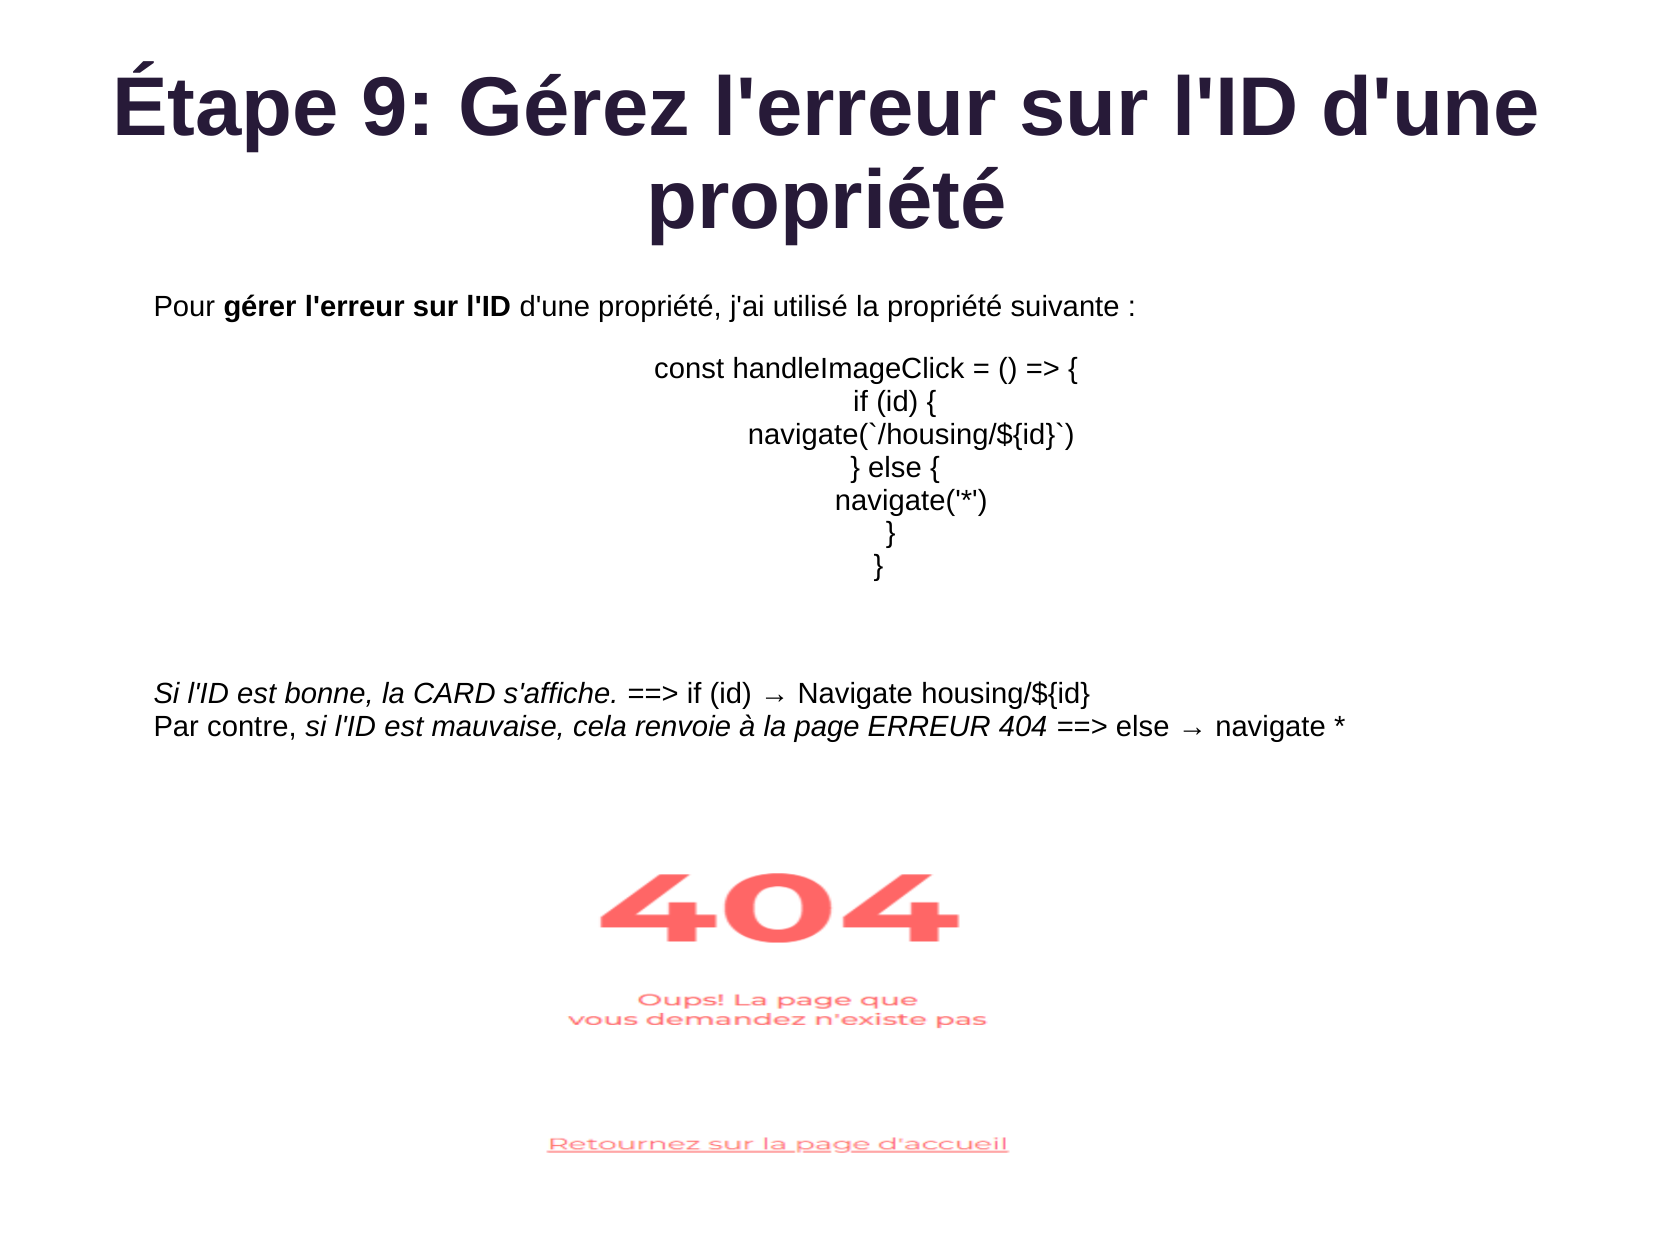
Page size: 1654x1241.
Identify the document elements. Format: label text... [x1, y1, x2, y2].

title Étape 9: Gérez l'erreur sur l'ID d'une propriété [82, 49, 1571, 257]
list Pour gérer l'erreur sur l'ID d'une propriété, j'ai utilisé la propriété suivante : const handleImageClick = () => { if (id) { navigate(`/housing/${id}`) } else { navigate('*') } } Si l'ID est bonne, la CARD s'affiche. ==> if (id) → Navigate housing/${id} Par contre, si l'ID est mauvaise, cela renvoie à la page ERREUR 404 ==> else → navigate * [82, 290, 1571, 1109]
picture [389, 791, 1170, 1170]
